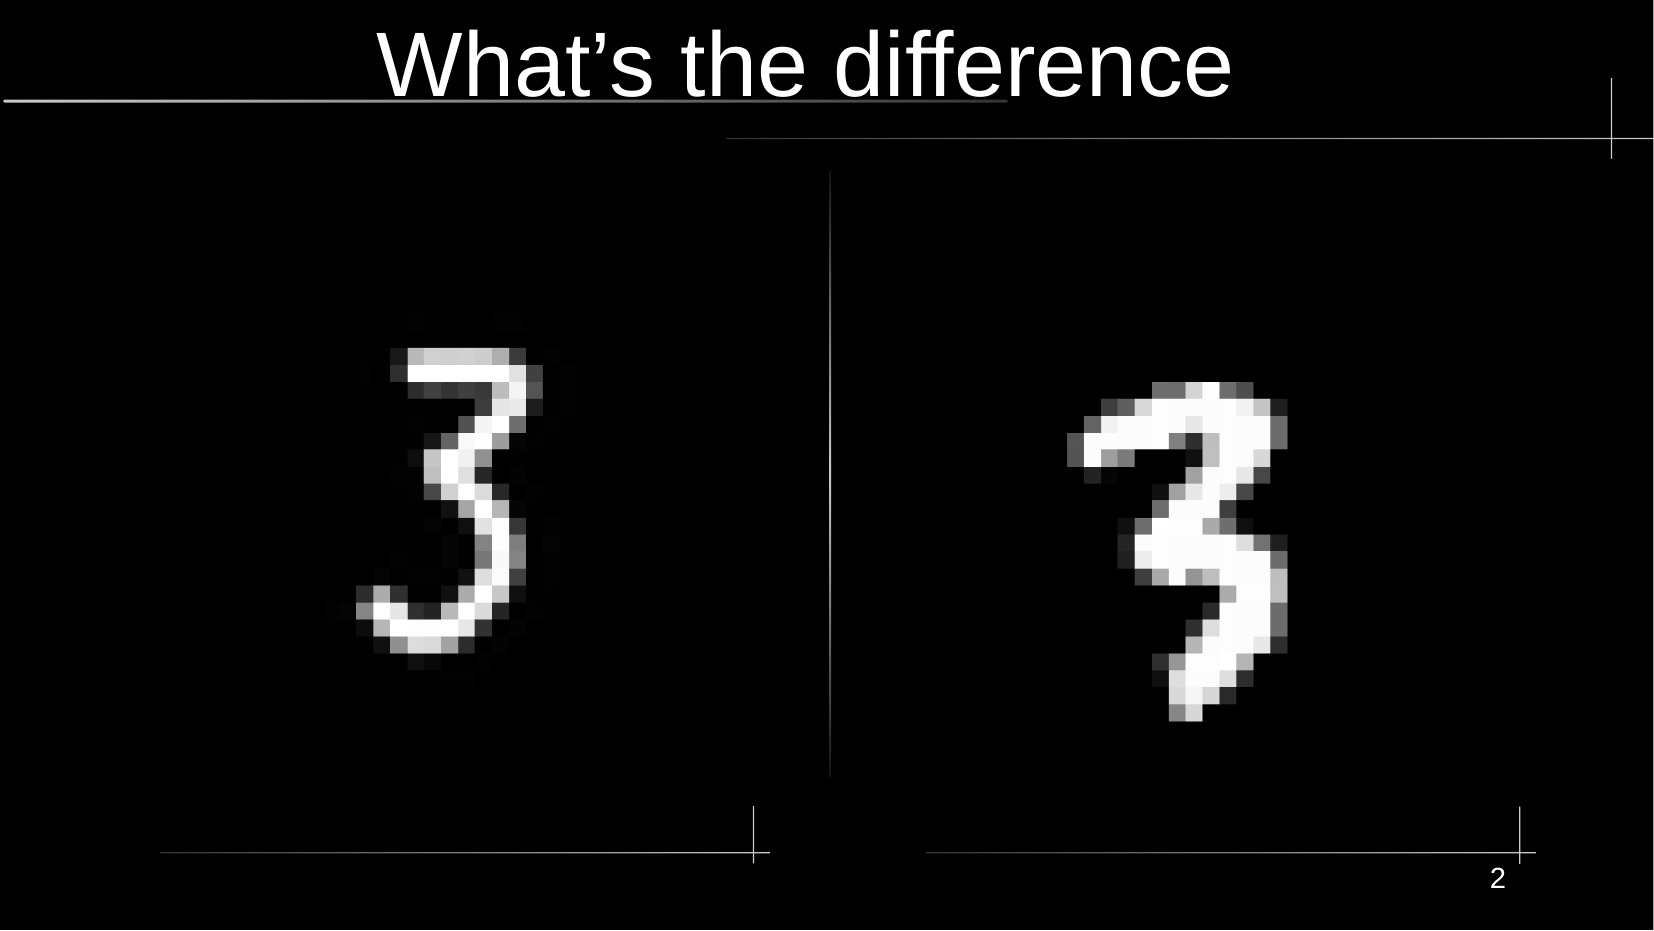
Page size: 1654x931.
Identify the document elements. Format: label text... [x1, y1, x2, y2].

picture [844, 230, 1571, 744]
picture [82, 230, 810, 744]
title What’s the difference [23, 11, 1589, 119]
